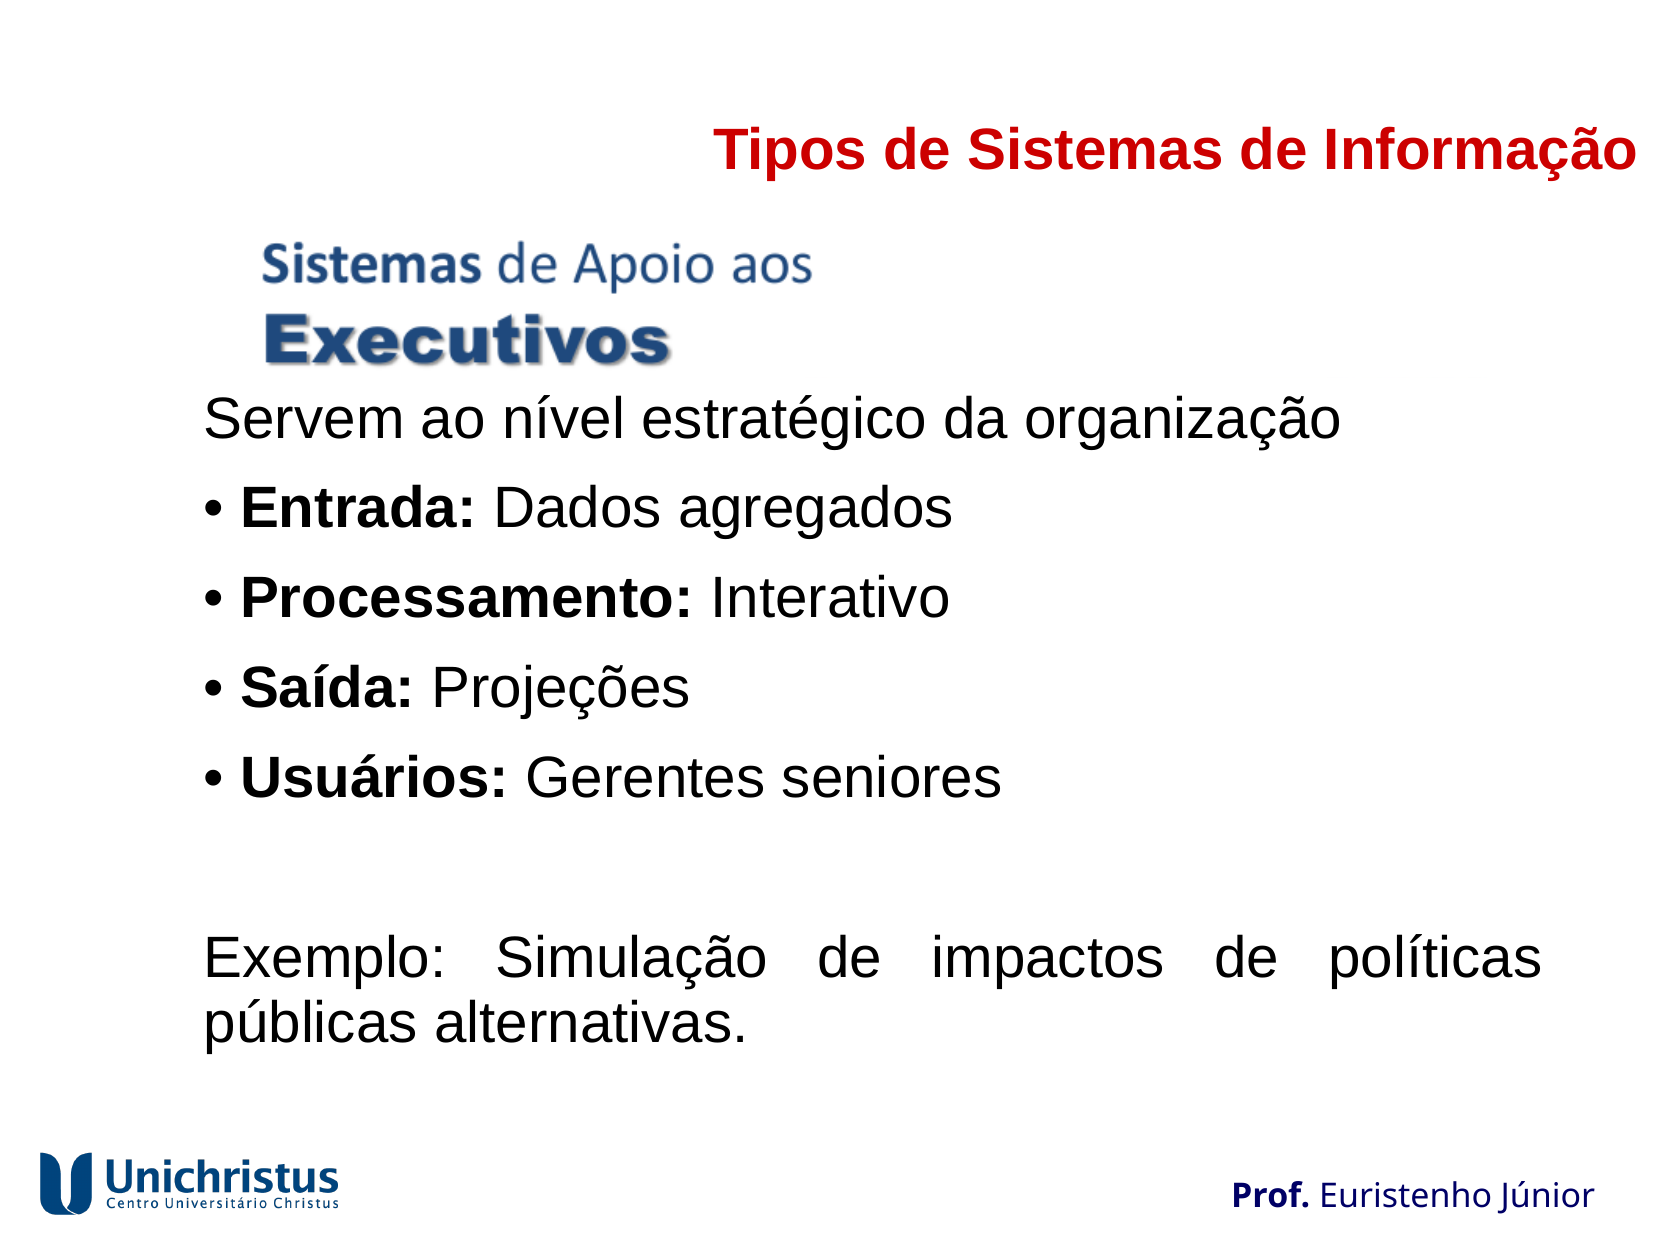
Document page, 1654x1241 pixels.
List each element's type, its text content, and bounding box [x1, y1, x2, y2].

picture [35, 1149, 343, 1217]
text_box Prof. Euristenho Júnior [1216, 1163, 1654, 1224]
text_box Tipos de Sistemas de Informação [698, 109, 1654, 189]
text_box Servem ao nível estratégico da organização • Entrada: Dados agregados • Processamento: Interativo • Saída: Projeções • Usuários: Gerentes seniores Exemplo: Simulação de impactos de políticas públicas alternativas. [188, 377, 1560, 1062]
picture [188, 214, 1502, 377]
